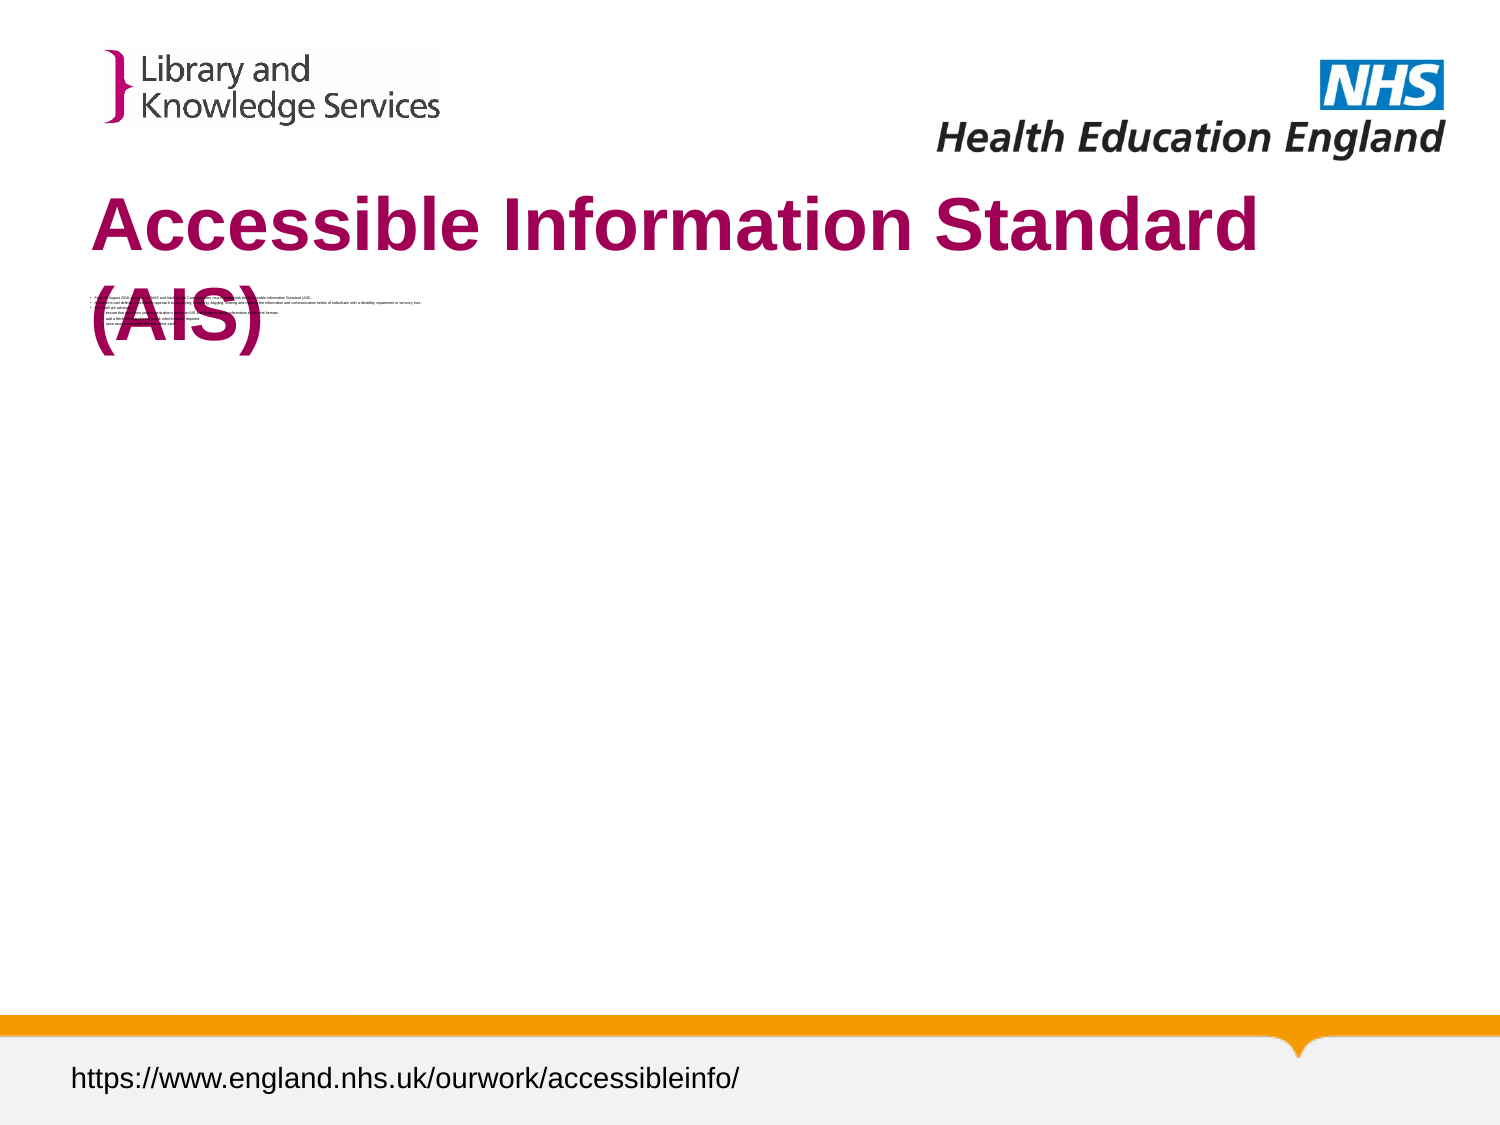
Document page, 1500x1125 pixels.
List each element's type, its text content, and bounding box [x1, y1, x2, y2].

list From 1st August 2016 onwards, all NHS and Adult Social Care providers must comply with the Accessible Information Standard (AIS). AIS directs and defines a consistent approach to identifying, recording, flagging, sharing and meeting the information and communication needs of individuals with a disability, impairment or sensory loss. LKS staff are advised to: ensure that you know your organisation’s policy on AIS and where to go for information in different formats add a field to enquiry forms to ask what format is required raise awareness of the AIS with other staff [55, 278, 1419, 958]
text_box https://www.england.nhs.uk/ourwork/accessibleinfo/ [55, 1052, 932, 1113]
picture [100, 42, 443, 131]
title Accessible Information Standard (AIS) [55, 168, 1454, 280]
